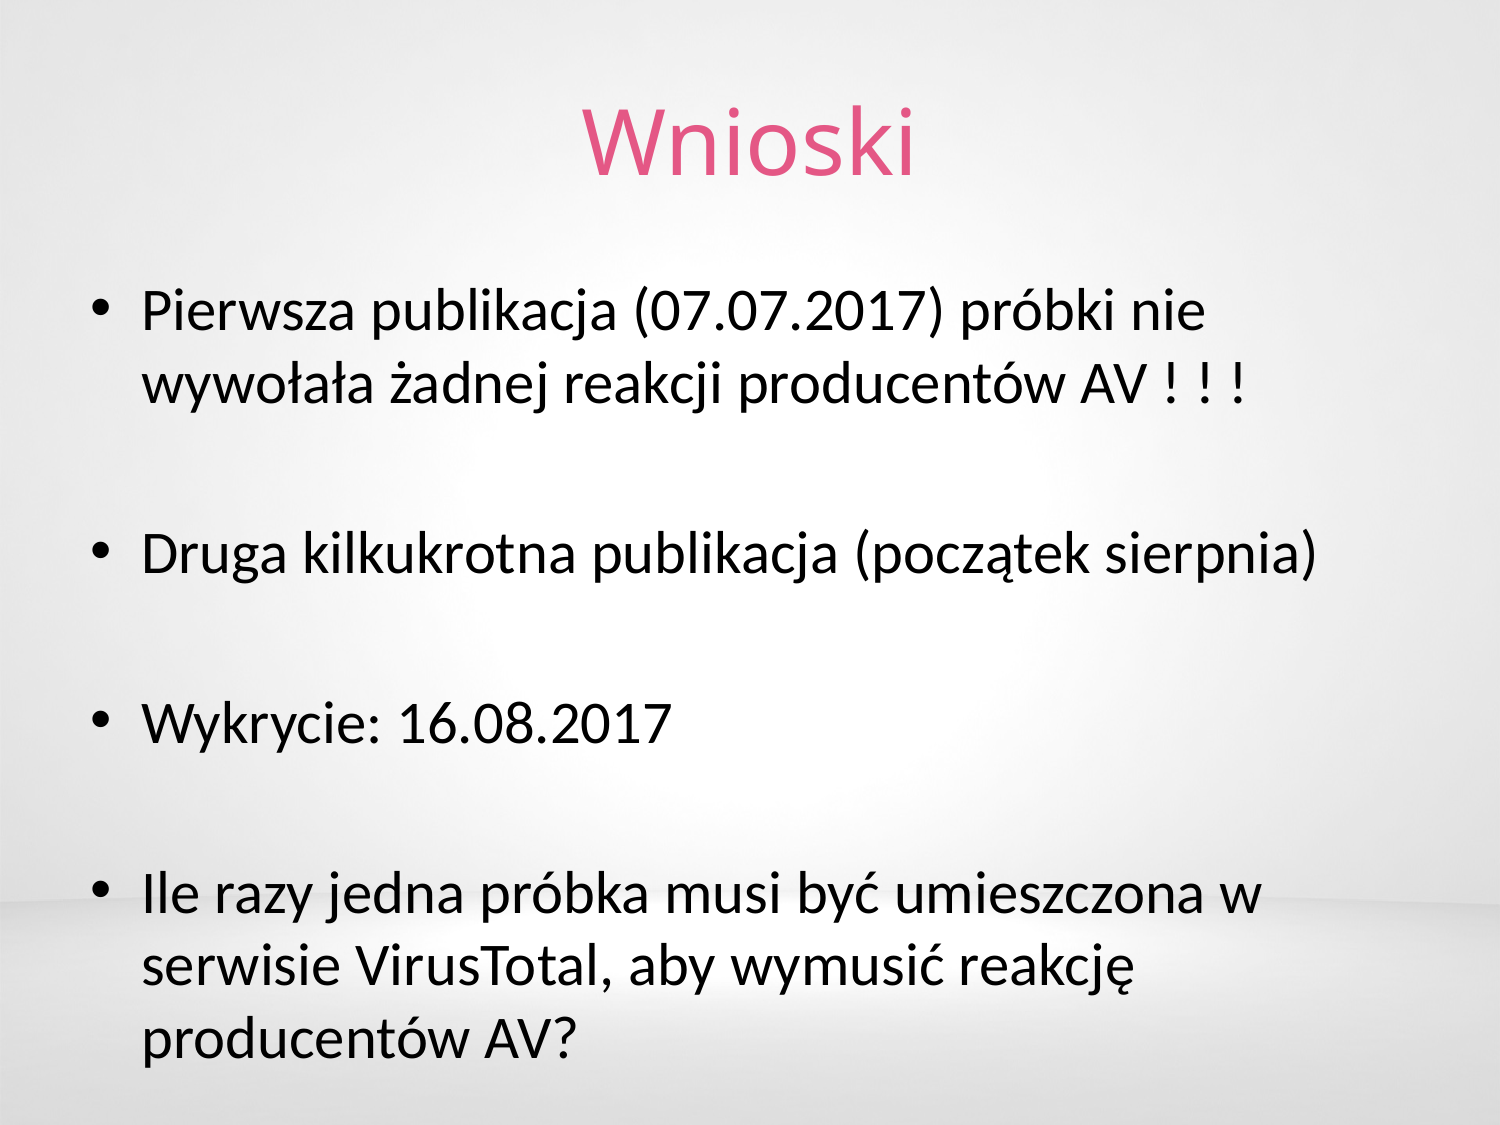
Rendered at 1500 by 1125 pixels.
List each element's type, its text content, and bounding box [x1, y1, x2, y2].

title Wnioski [75, 45, 1425, 233]
list Pierwsza publikacja (07.07.2017) próbki nie wywołała żadnej reakcji producentów AV ! ! ! Druga kilkukrotna publikacja (początek sierpnia) Wykrycie: 16.08.2017 Ile razy jedna próbka musi być umieszczona w serwisie VirusTotal, aby wymusić reakcję producentów AV? [75, 262, 1425, 1083]
picture [0, 0, 1500, 1125]
